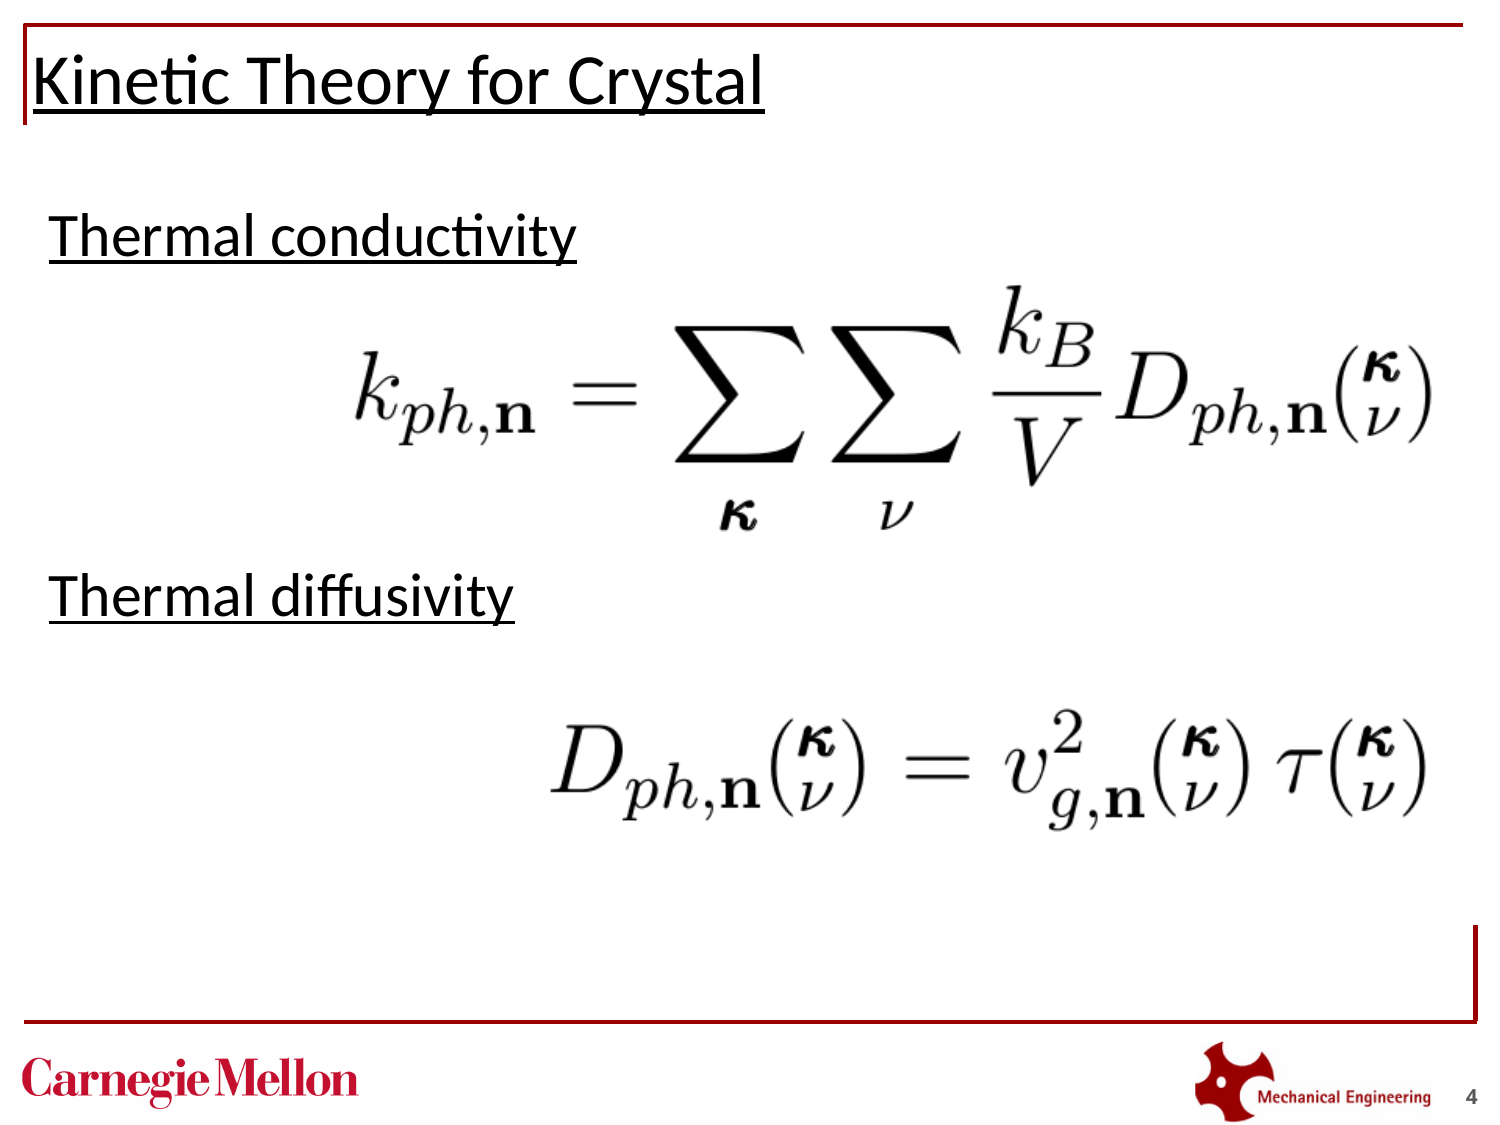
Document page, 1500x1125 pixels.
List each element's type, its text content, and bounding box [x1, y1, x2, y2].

picture [16, 1050, 366, 1110]
picture [1192, 1034, 1438, 1125]
title Kinetic Theory for Crystal [17, 24, 1368, 127]
picture [540, 679, 1440, 849]
picture [335, 234, 1452, 552]
text_box Thermal diffusivity [33, 546, 808, 637]
text_box Thermal conductivity [33, 186, 808, 277]
